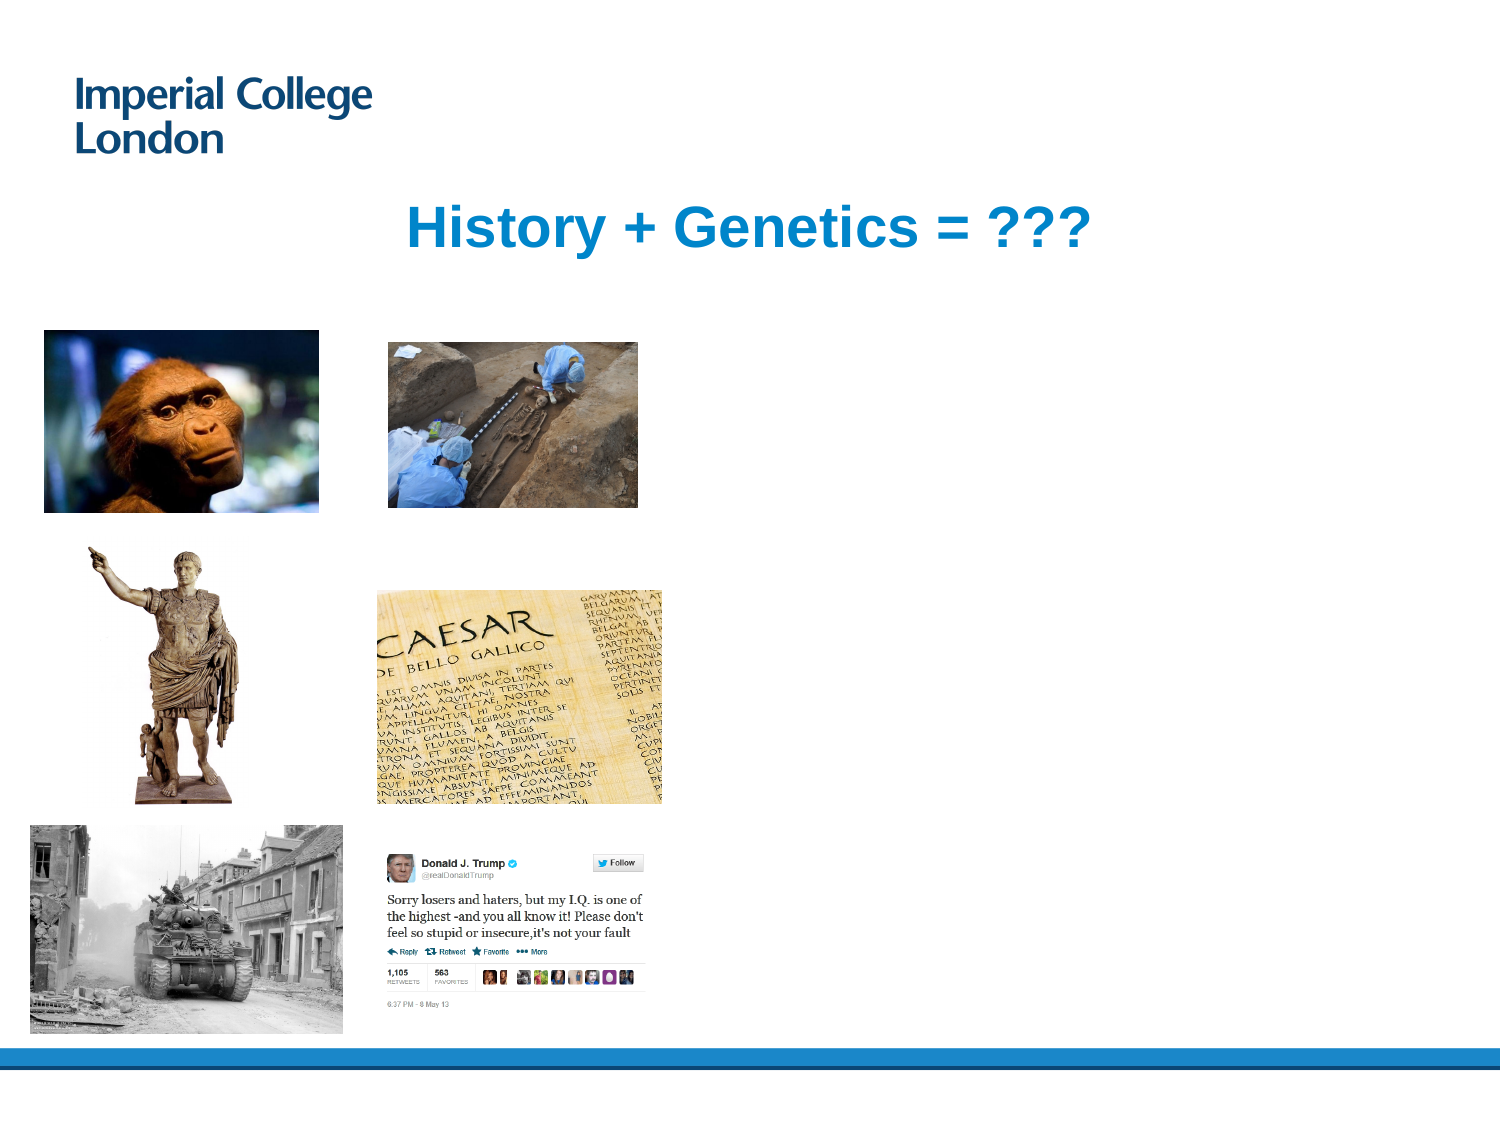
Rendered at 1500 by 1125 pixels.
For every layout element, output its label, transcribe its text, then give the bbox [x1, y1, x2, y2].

picture [0, 0, 1500, 1125]
title History + Genetics = ??? [75, 179, 1425, 263]
